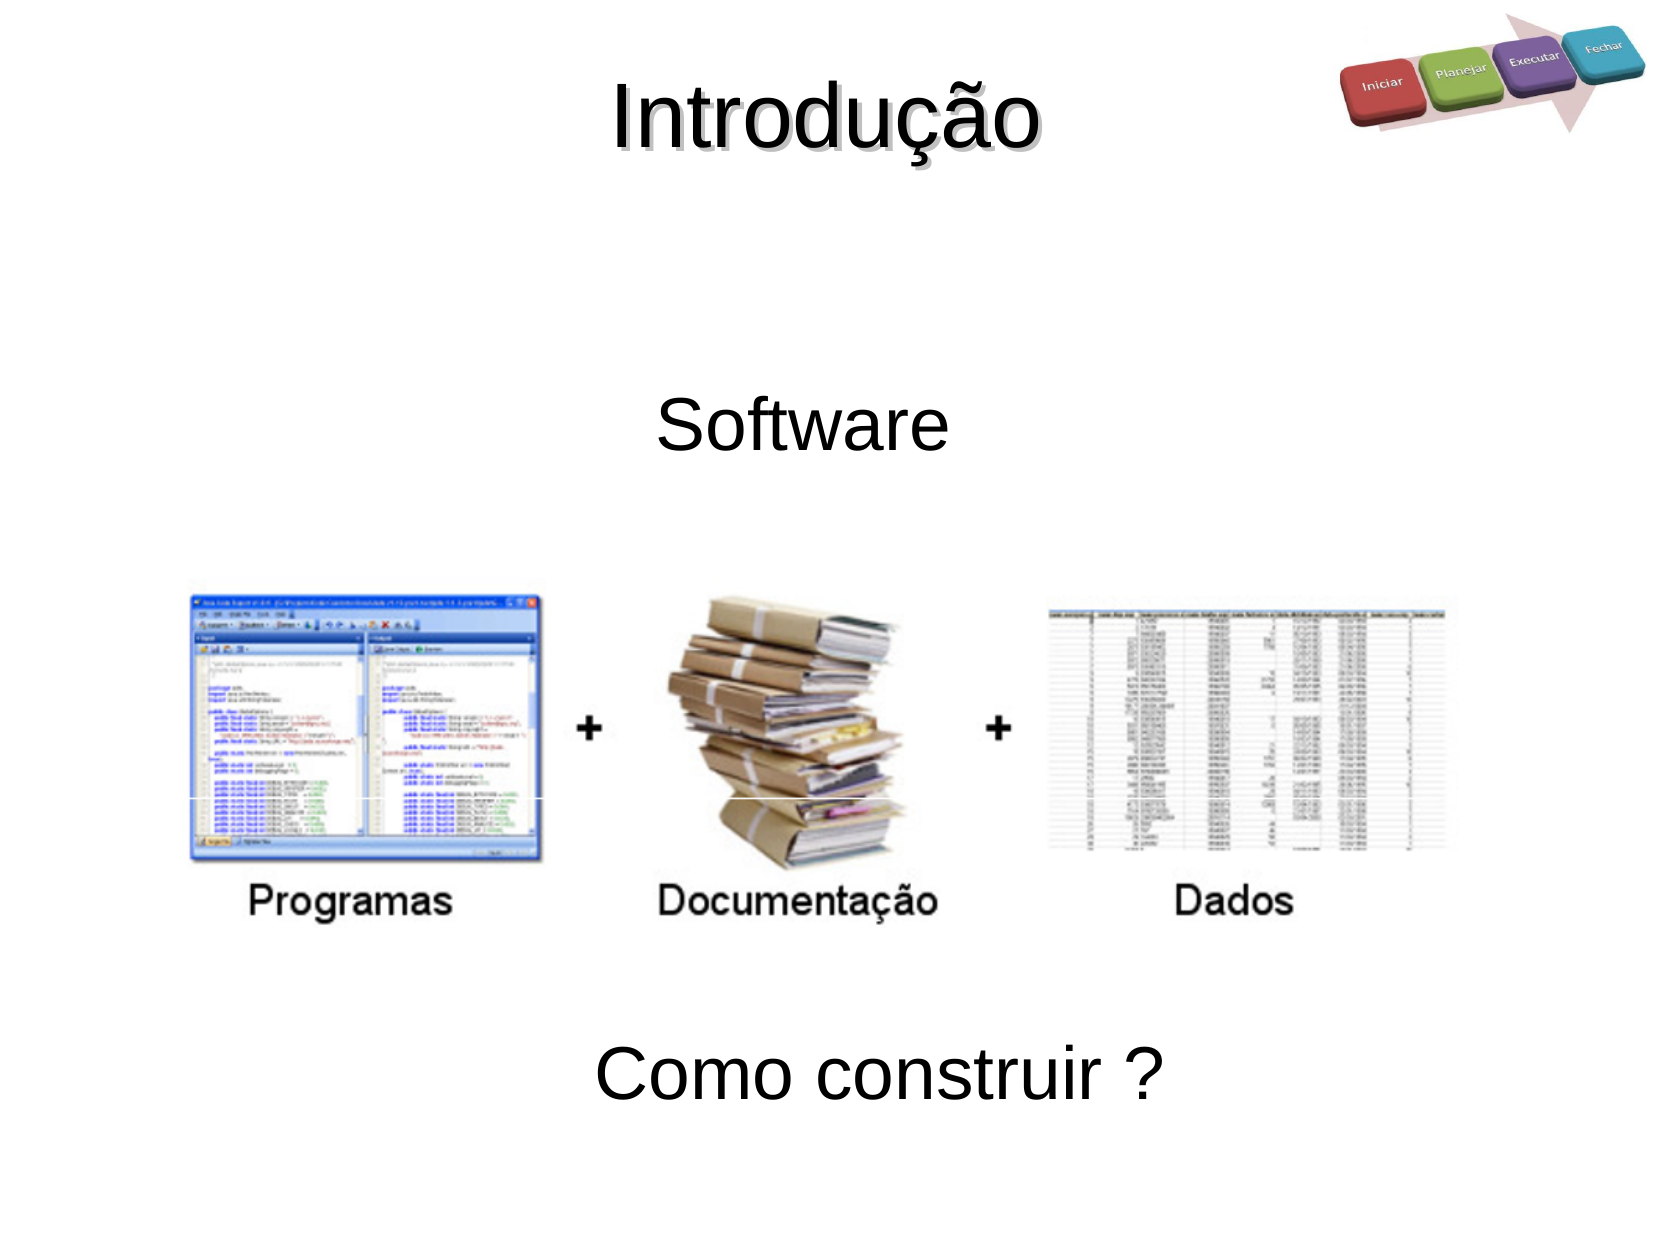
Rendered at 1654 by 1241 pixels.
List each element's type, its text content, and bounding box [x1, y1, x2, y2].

subtitle Software [614, 360, 993, 491]
chart [1334, 13, 1647, 136]
text_box Como construir ? [496, 997, 1264, 1152]
chart [151, 555, 1477, 928]
title Introdução [82, 17, 1571, 210]
